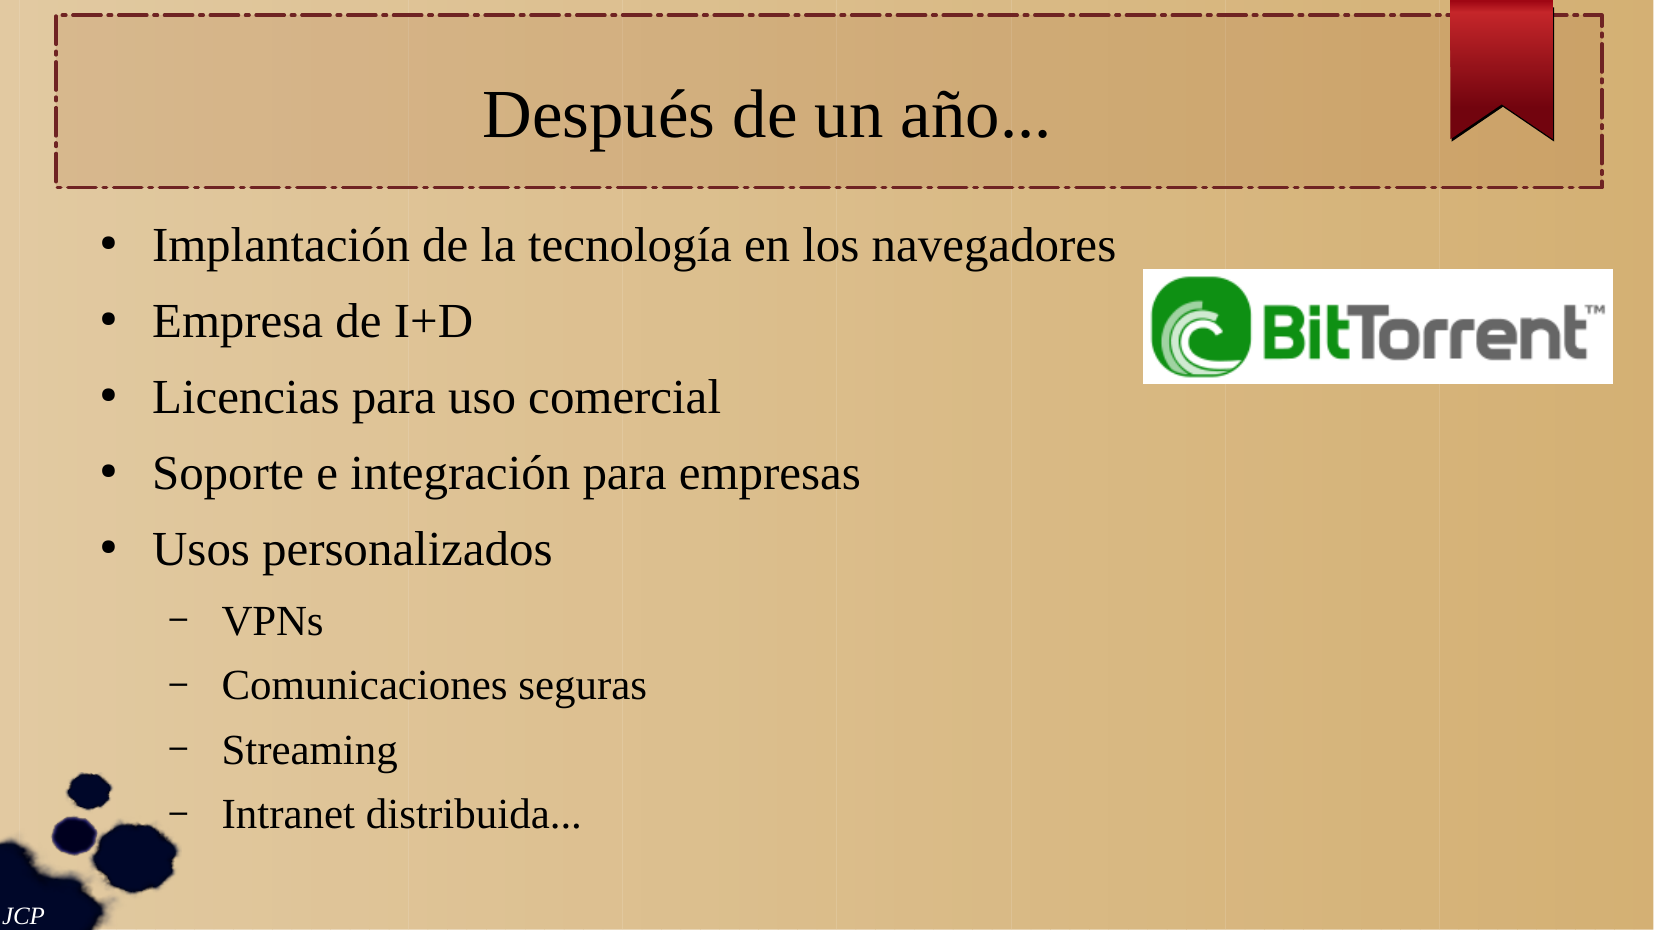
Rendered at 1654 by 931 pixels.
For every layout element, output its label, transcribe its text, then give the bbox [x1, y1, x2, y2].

title JCP [0, 902, 48, 931]
picture [1143, 269, 1613, 384]
list Implantación de la tecnología en los navegadores Empresa de I+D Licencias para uso comercial Soporte e integración para empresas Usos personalizados VPNs Comunicaciones seguras Streaming Intranet distribuida... [82, 217, 1538, 839]
title Después de un año... [82, 37, 1453, 193]
